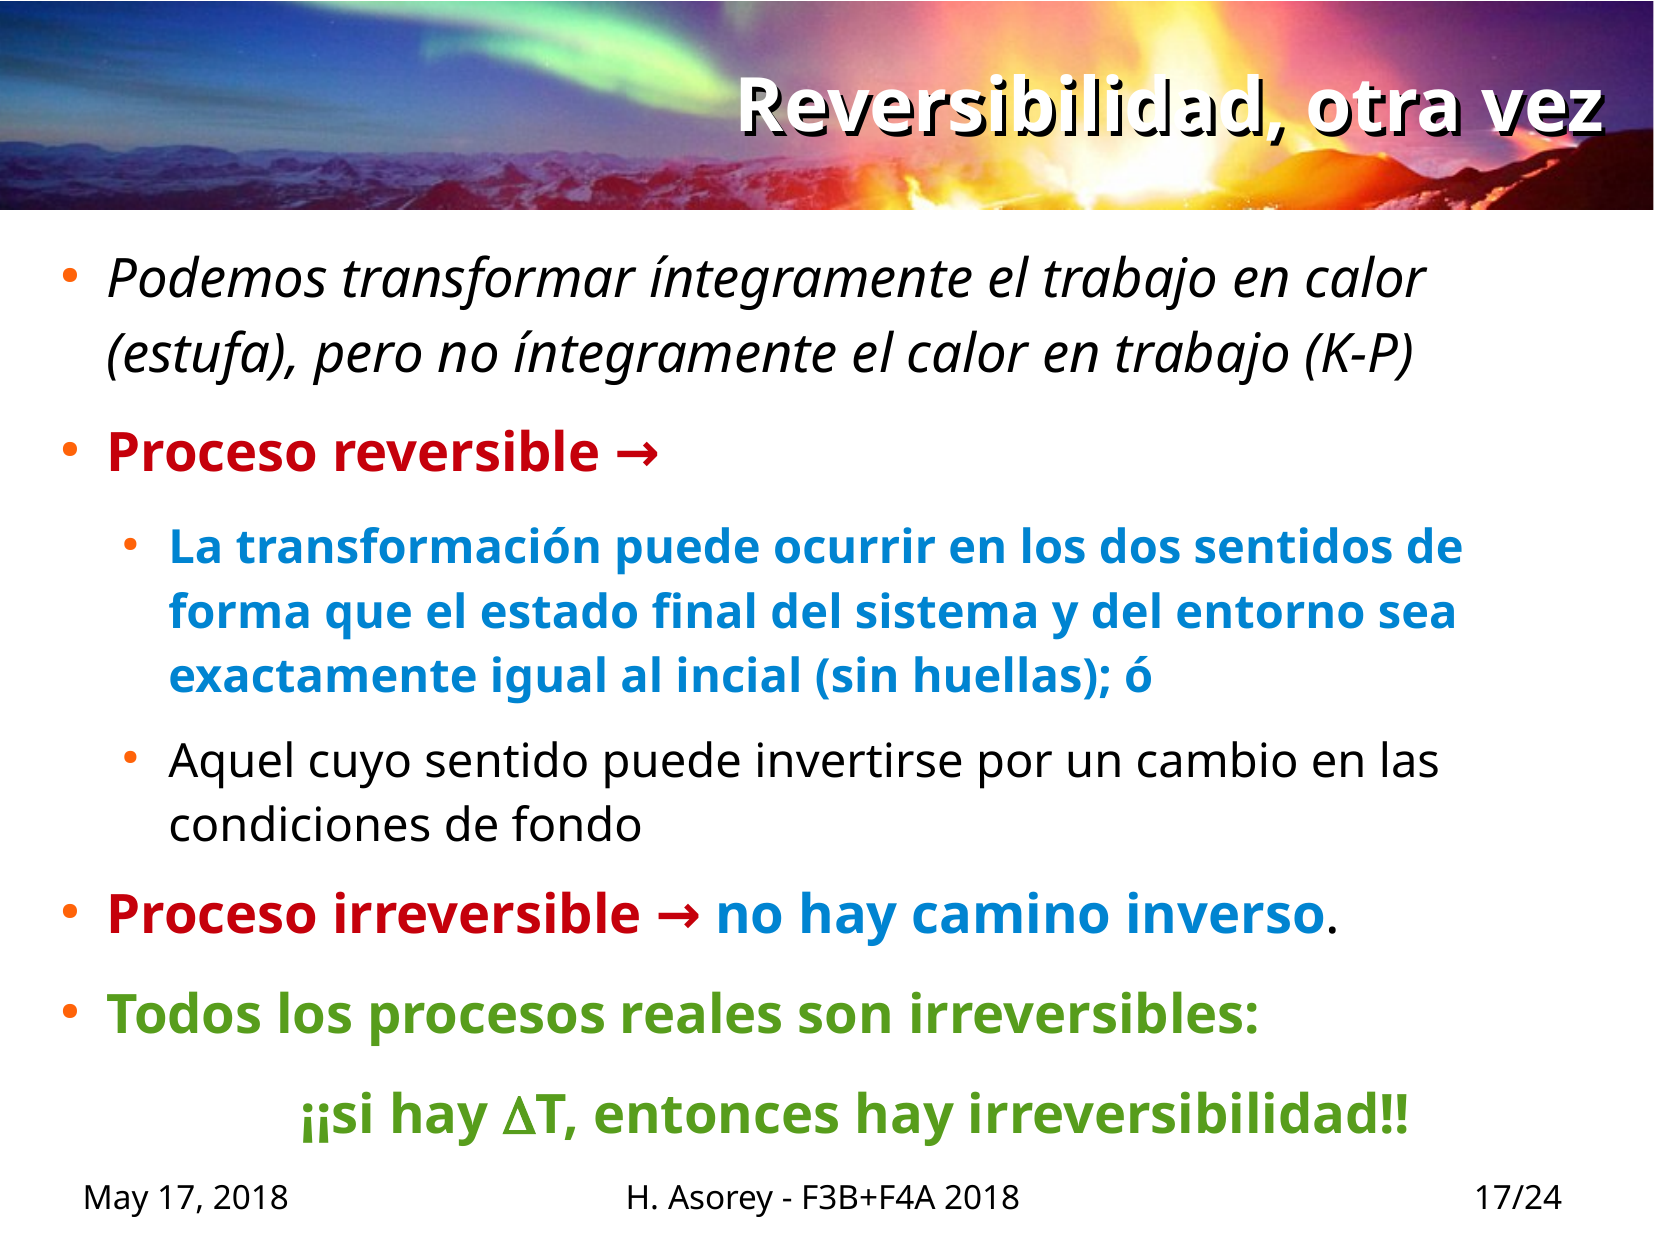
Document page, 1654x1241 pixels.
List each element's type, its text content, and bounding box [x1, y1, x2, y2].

picture [0, 1, 1654, 210]
list Podemos transformar íntegramente el trabajo en calor (estufa), pero no íntegramente el calor en trabajo (K-P) Proceso reversible → La transformación puede ocurrir en los dos sentidos de forma que el estado final del sistema y del entorno sea exactamente igual al incial (sin huellas); ó Aquel cuyo sentido puede invertirse por un cambio en las condiciones de fondo Proceso irreversible → no hay camino inverso. Todos los procesos reales son irreversibles: ¡¡si hay DT, entonces hay irreversibilidad!! [45, 240, 1606, 1156]
title Reversibilidad, otra vez [45, 15, 1606, 191]
